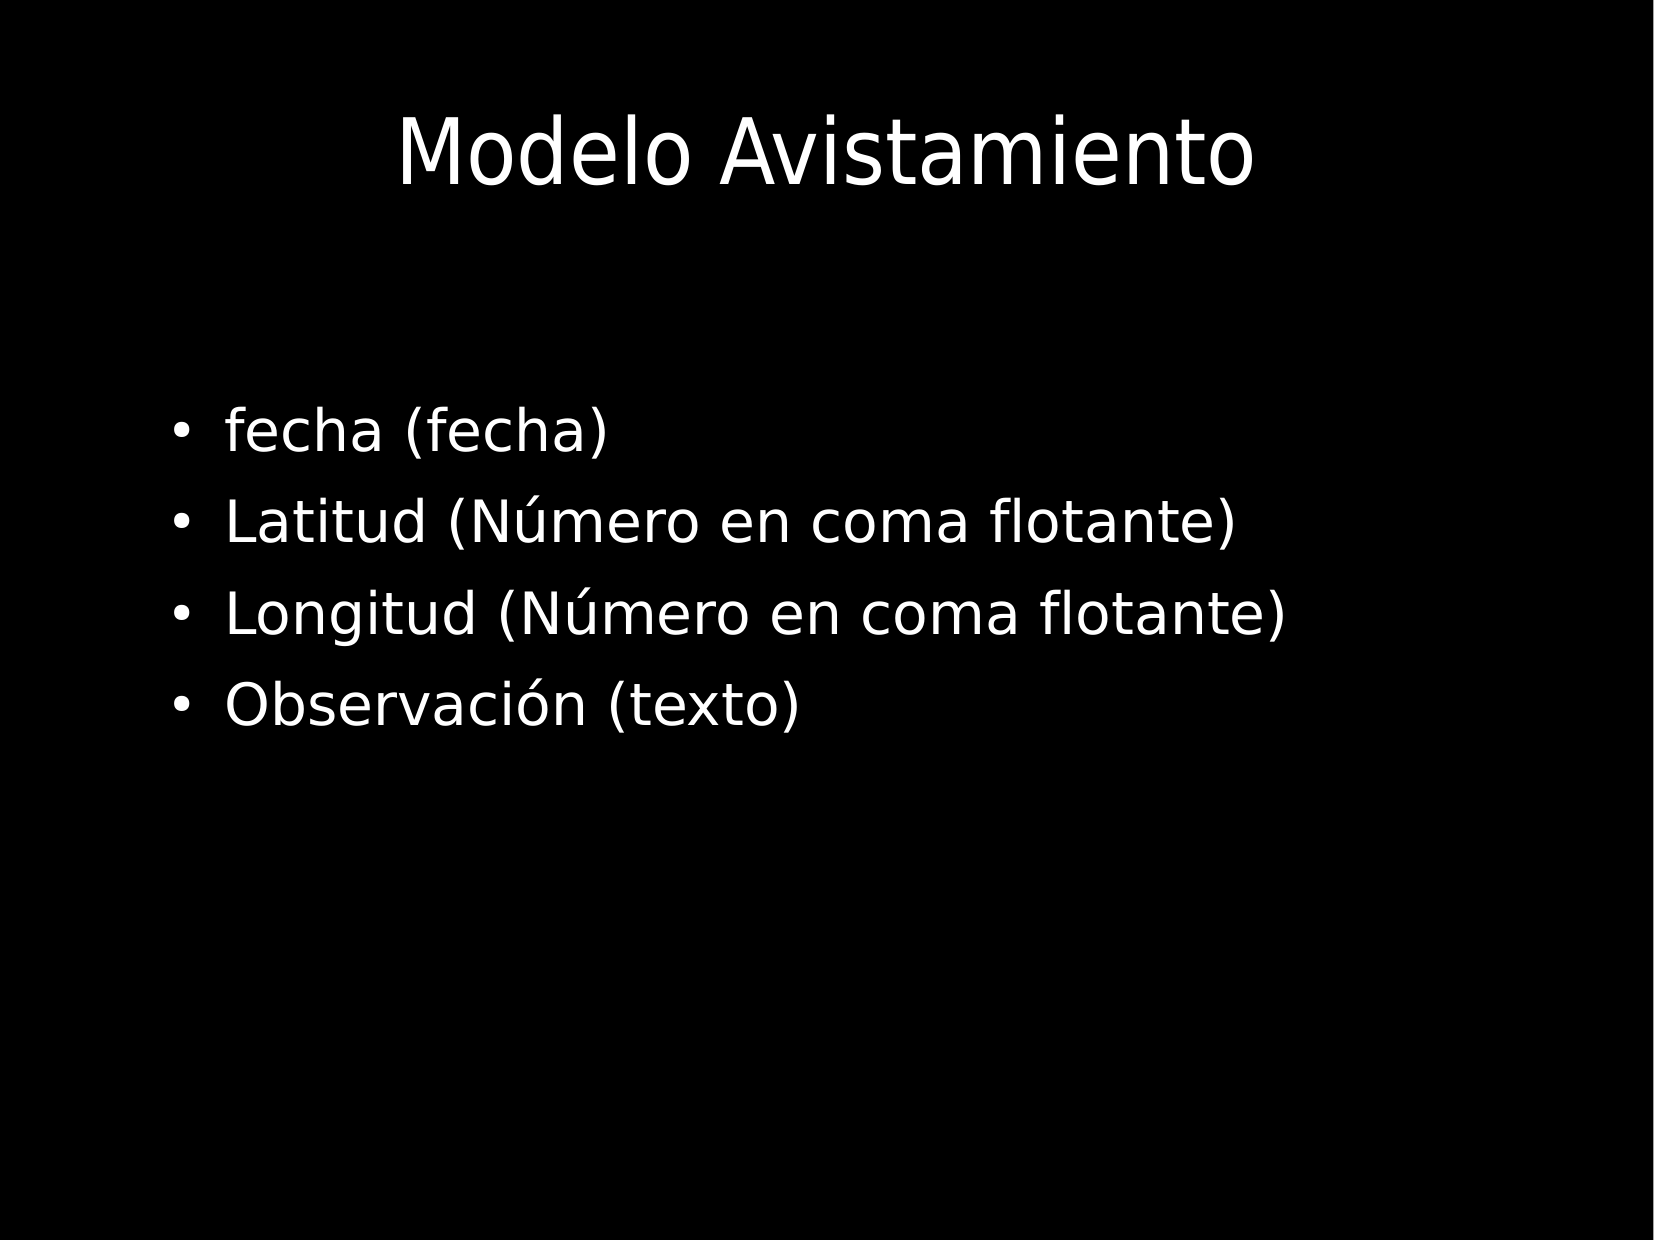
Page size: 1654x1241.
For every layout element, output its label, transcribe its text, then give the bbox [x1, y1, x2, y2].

list fecha (fecha) Latitud (Número en coma flotante) Longitud (Número en coma flotante) Observación (texto) [82, 290, 1571, 1109]
title Modelo Avistamiento [82, 49, 1571, 257]
